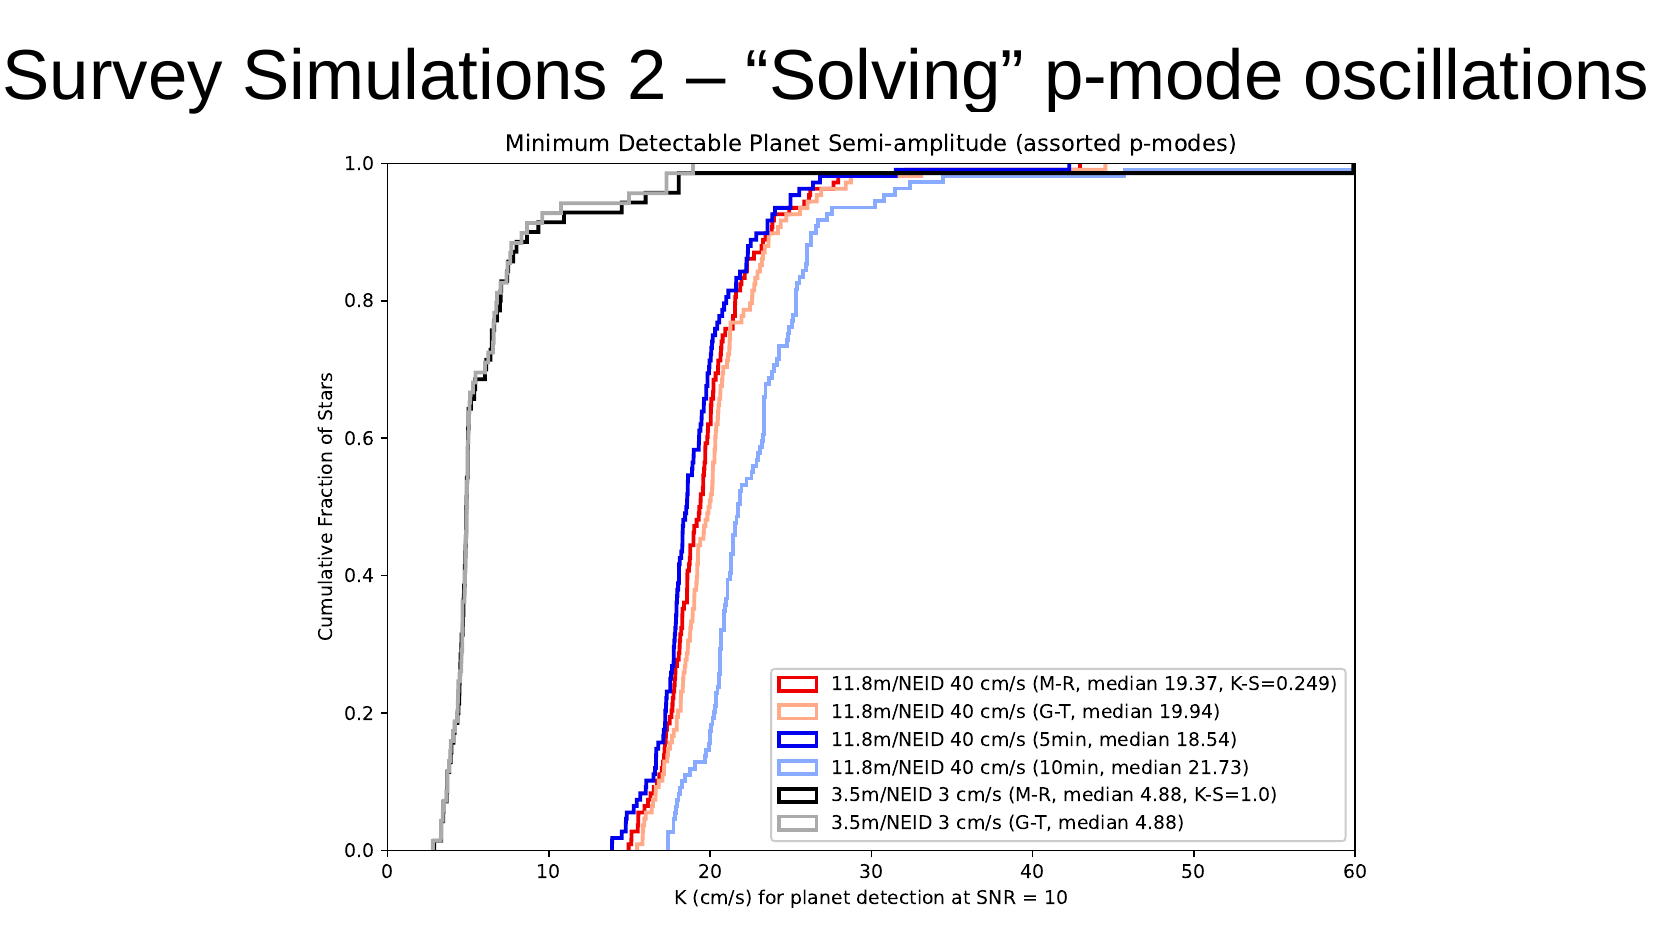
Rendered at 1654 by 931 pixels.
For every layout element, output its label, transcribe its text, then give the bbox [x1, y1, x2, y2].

picture [297, 112, 1388, 931]
title Survey Simulations 2 – “Solving” p-mode oscillations [0, 0, 1654, 151]
